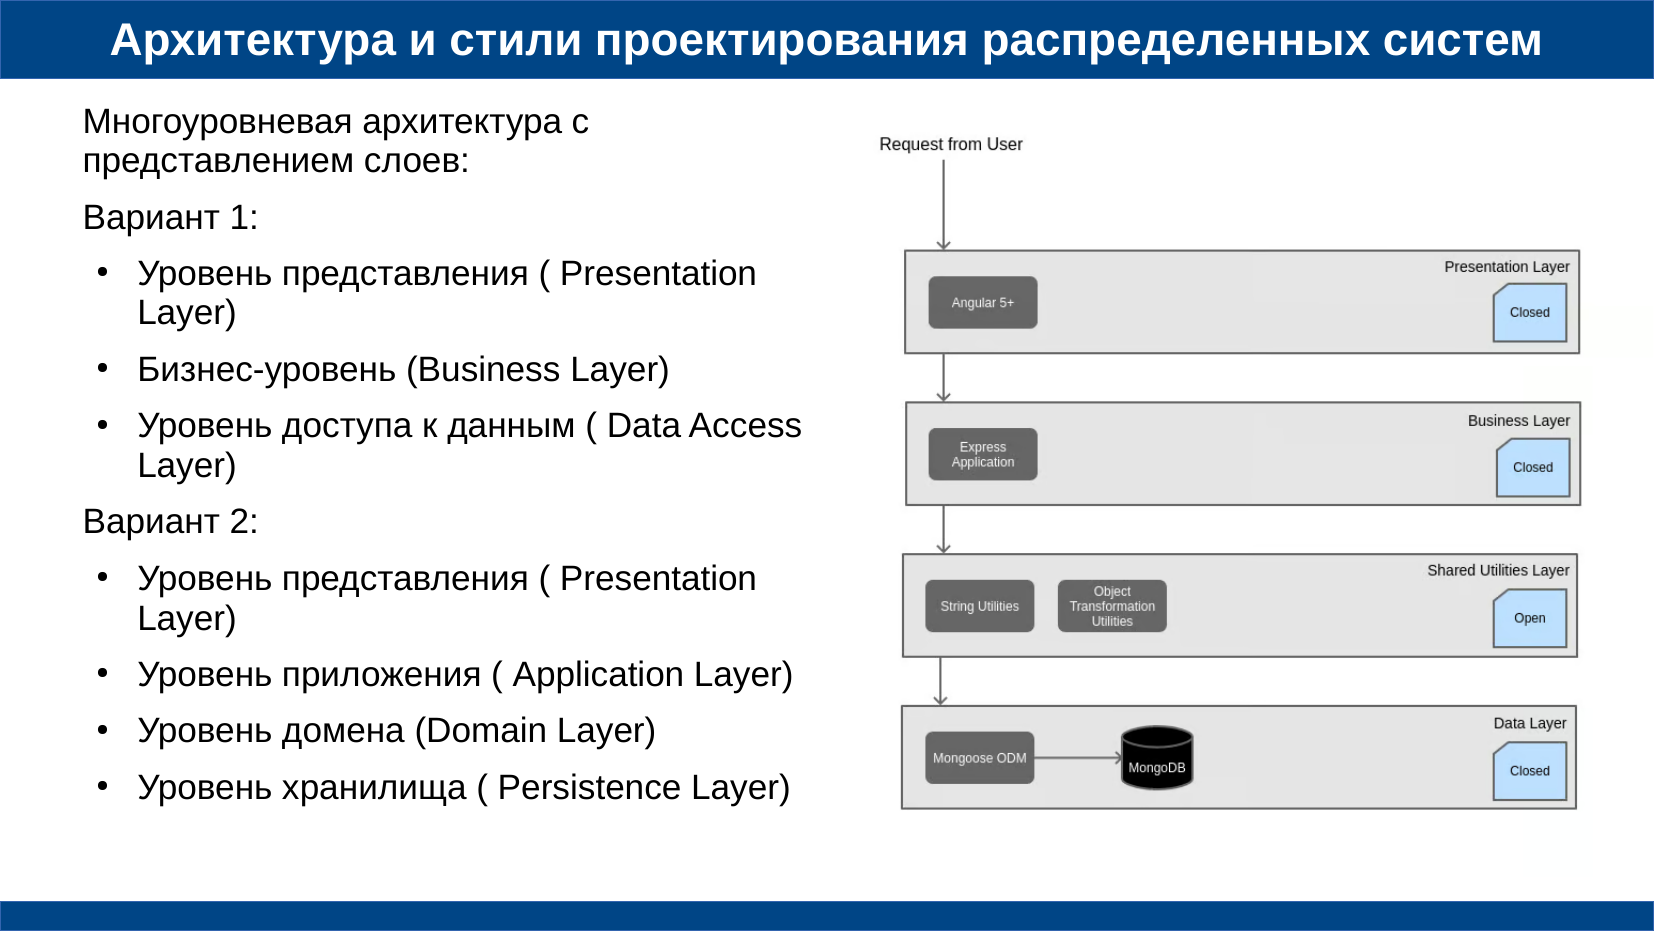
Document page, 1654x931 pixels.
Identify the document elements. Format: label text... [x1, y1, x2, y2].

title Архитектура и стили проектирования распределенных систем [0, 0, 1654, 79]
picture [840, 101, 1654, 877]
list Многоуровневая архитектура с представлением слоев: Вариант 1: Уровень представления ( Presentation Layer) Бизнес-уровень (Business Layer) Уровень доступа к данным ( Data Access Layer) Вариант 2: Уровень представления ( Presentation Layer) Уровень приложения ( Application Layer) Уровень домена (Domain Layer) Уровень хранилища ( Persistence Layer) [82, 101, 809, 886]
